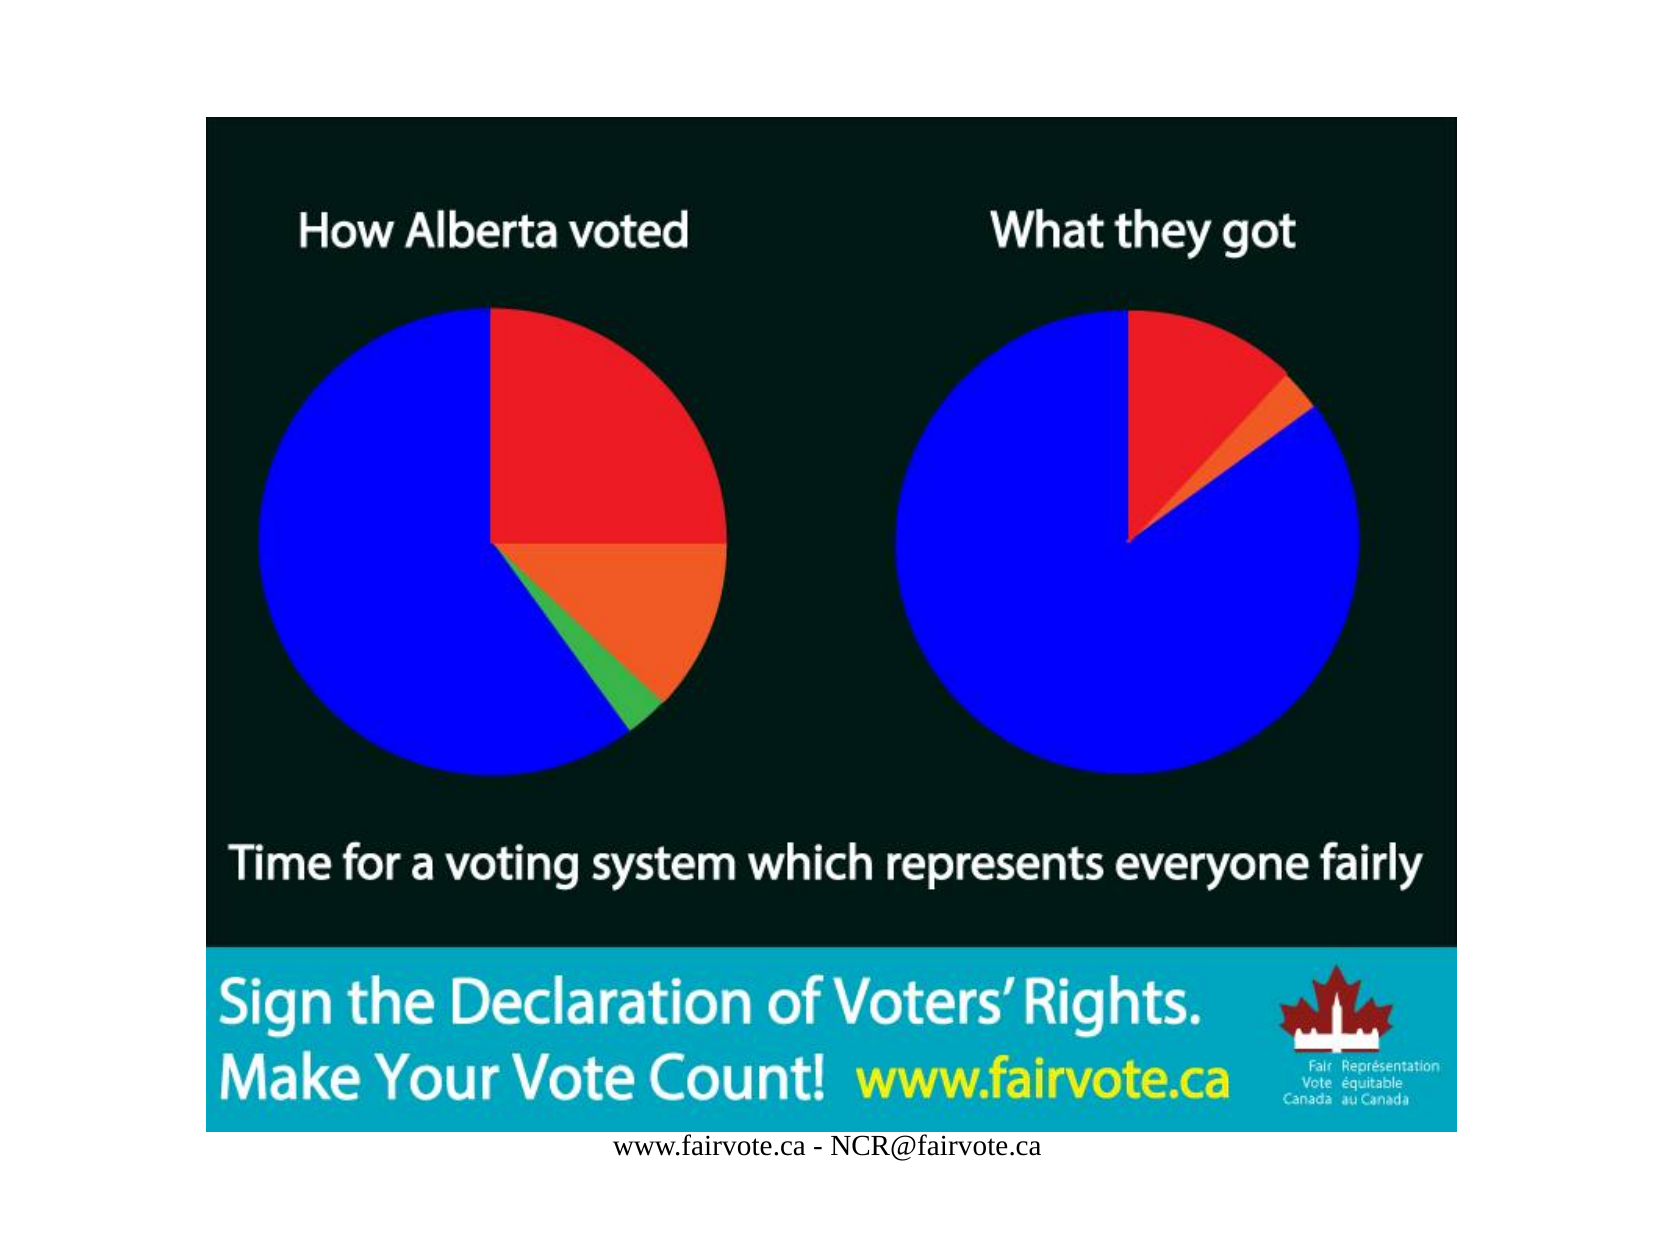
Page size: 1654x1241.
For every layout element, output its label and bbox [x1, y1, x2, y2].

picture [206, 117, 1457, 1132]
